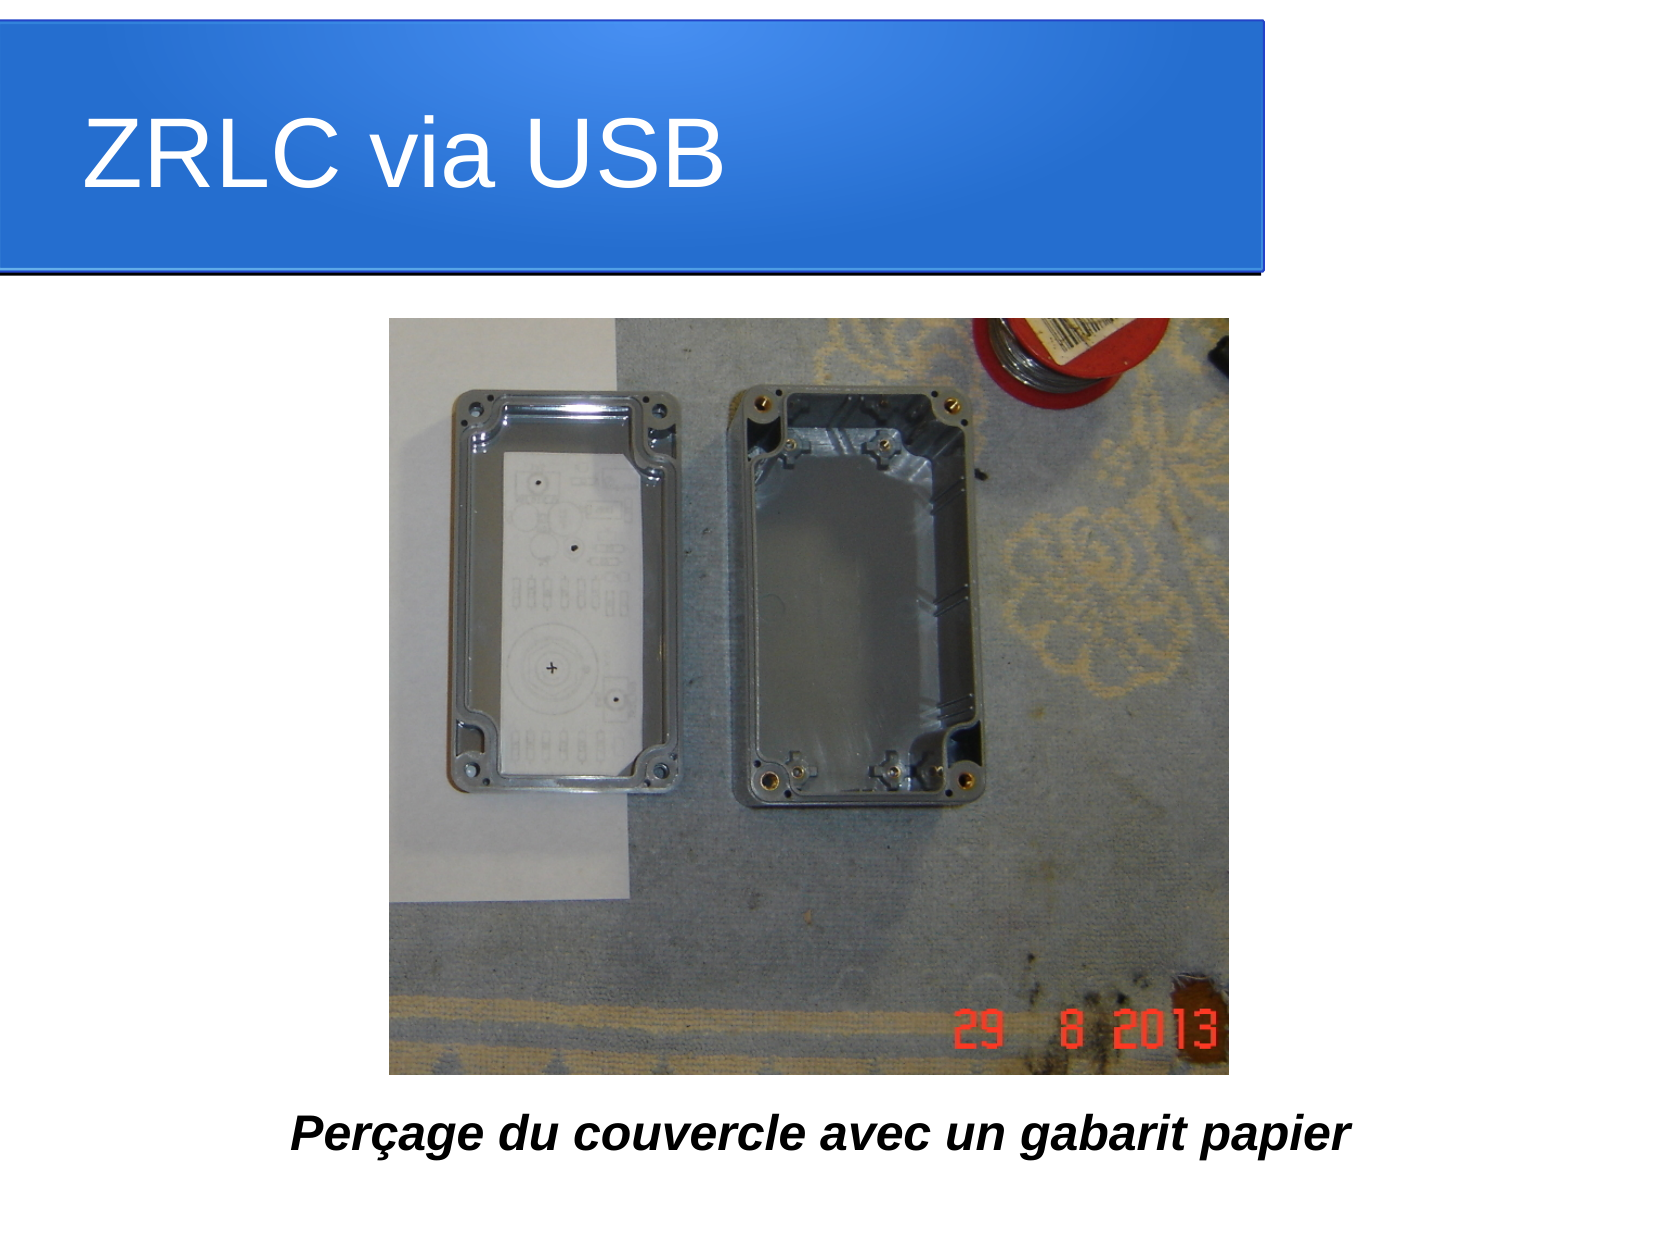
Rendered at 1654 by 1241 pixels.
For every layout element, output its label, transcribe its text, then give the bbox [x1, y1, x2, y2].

title ZRLC via USB [82, 49, 1250, 257]
picture [389, 318, 1229, 1075]
text_box Perçage du couvercle avec un gabarit papier [224, 1098, 1418, 1170]
